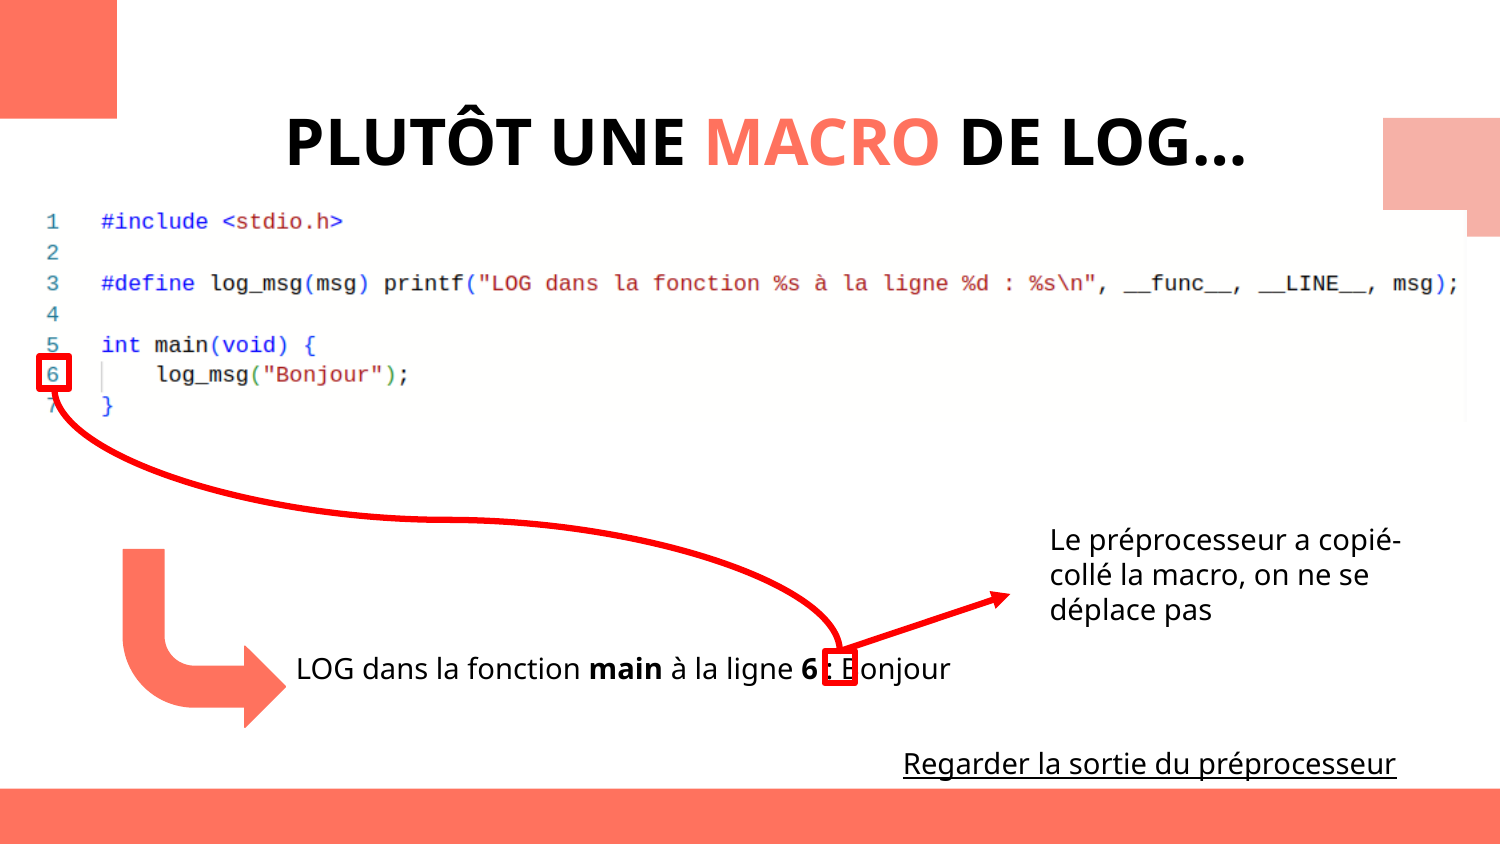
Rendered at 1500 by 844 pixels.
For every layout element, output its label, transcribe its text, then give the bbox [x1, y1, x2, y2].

text_box Le préprocesseur a copié-collé la macro, on ne se déplace pas [1034, 506, 1446, 636]
text_box LOG dans la fonction main à la ligne 6 : Bonjour [280, 635, 1077, 728]
picture [33, 210, 1467, 422]
picture [42, 360, 66, 385]
text_box Regarder la sortie du préprocesseur [888, 730, 1500, 788]
text_box [123, 549, 280, 728]
title PLUTÔT UNE MACRO DE LOG… [88, 102, 1444, 177]
